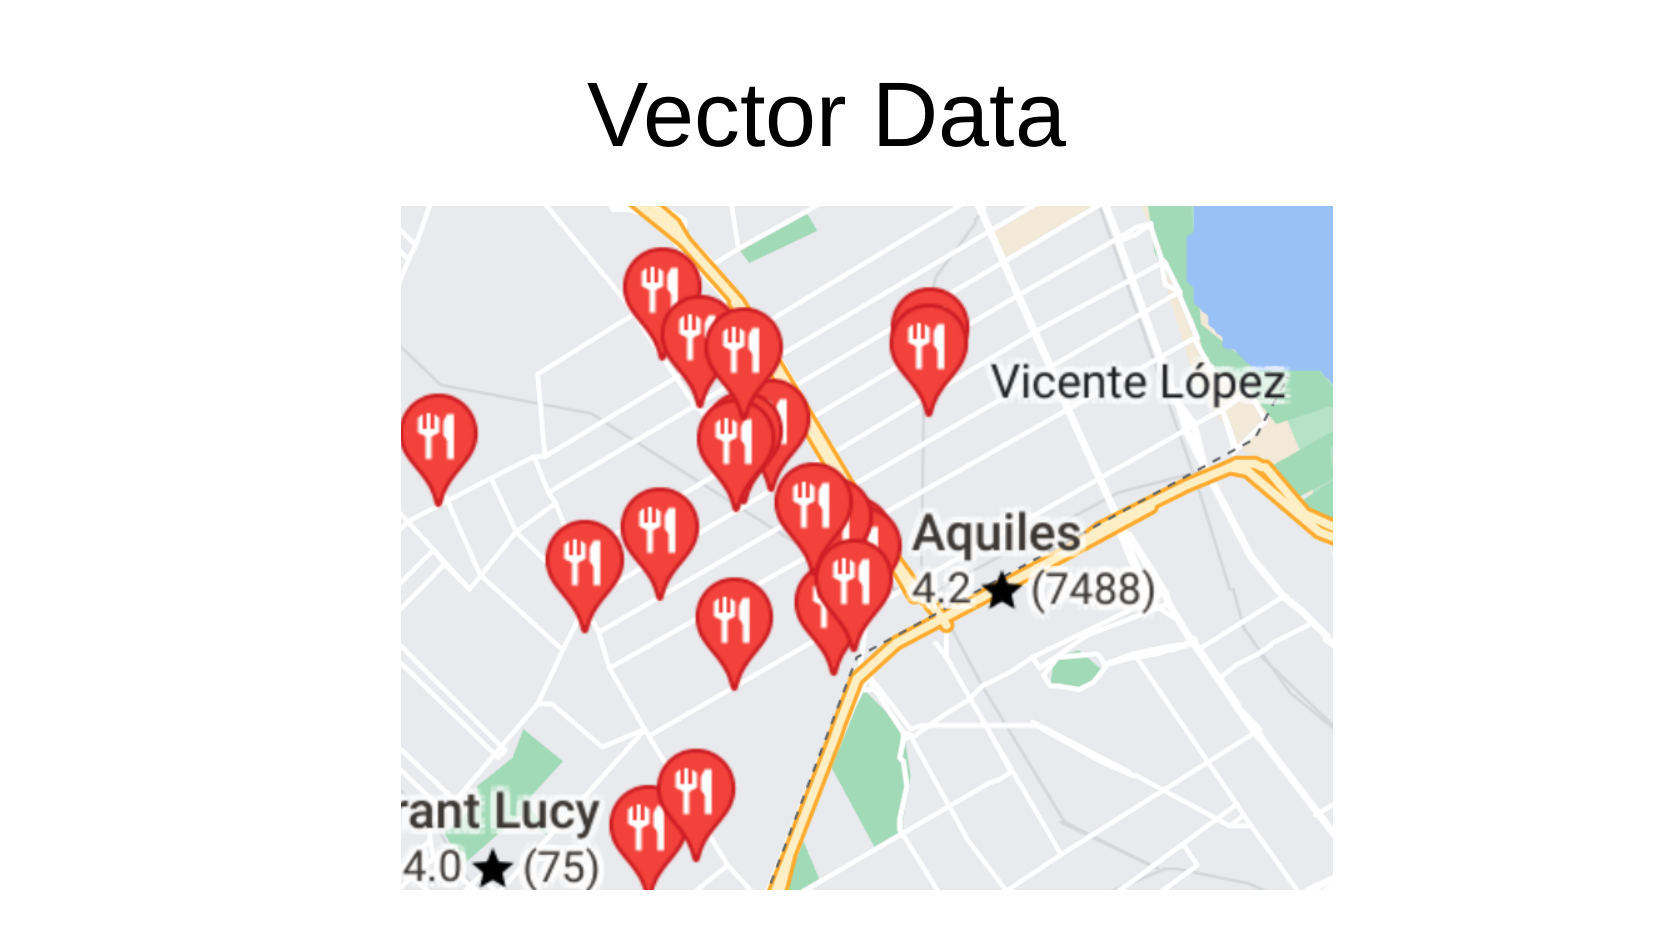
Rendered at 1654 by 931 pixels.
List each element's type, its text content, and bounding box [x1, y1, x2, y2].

title Vector Data [82, 37, 1571, 193]
picture [401, 206, 1333, 891]
